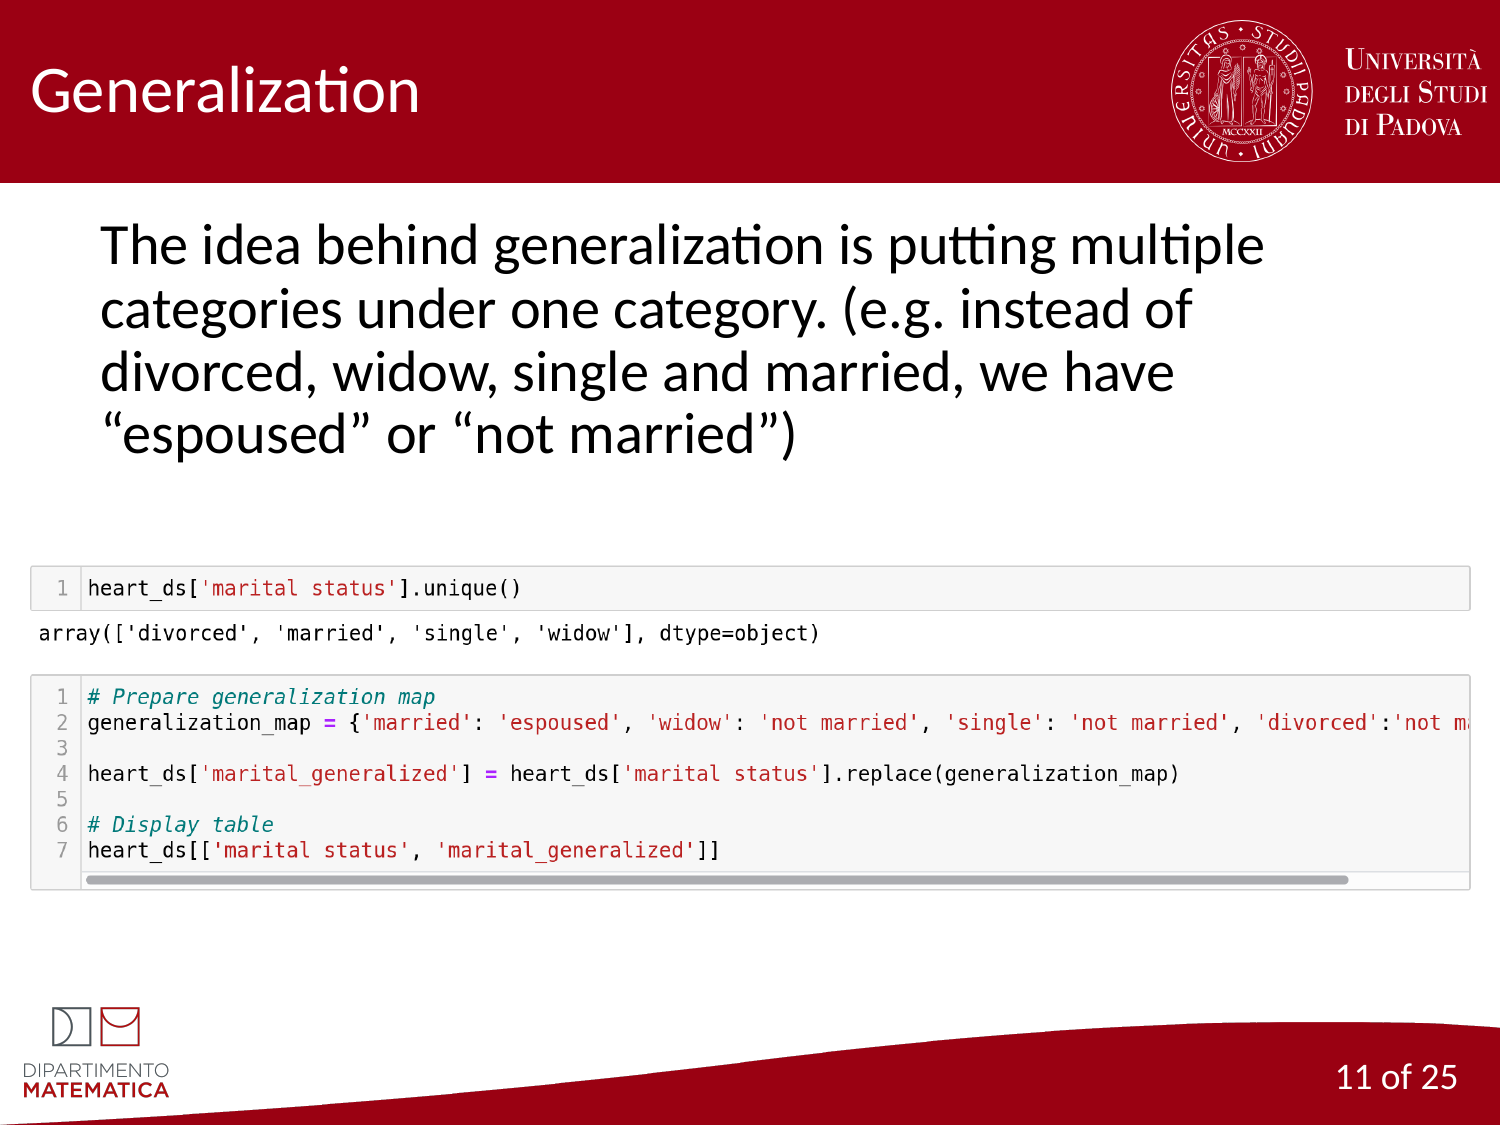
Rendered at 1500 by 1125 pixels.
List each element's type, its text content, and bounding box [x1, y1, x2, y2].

title Generalization [0, 0, 1159, 183]
picture [1171, 20, 1487, 162]
list The idea behind generalization is putting multiple categories under one category. (e.g. instead of divorced, widow, single and married, we have “espoused” or “not married”) [15, 207, 1396, 892]
picture [0, 1007, 1500, 1125]
picture [18, 547, 1491, 901]
slide_number <number> of 25 [1136, 1044, 1474, 1104]
